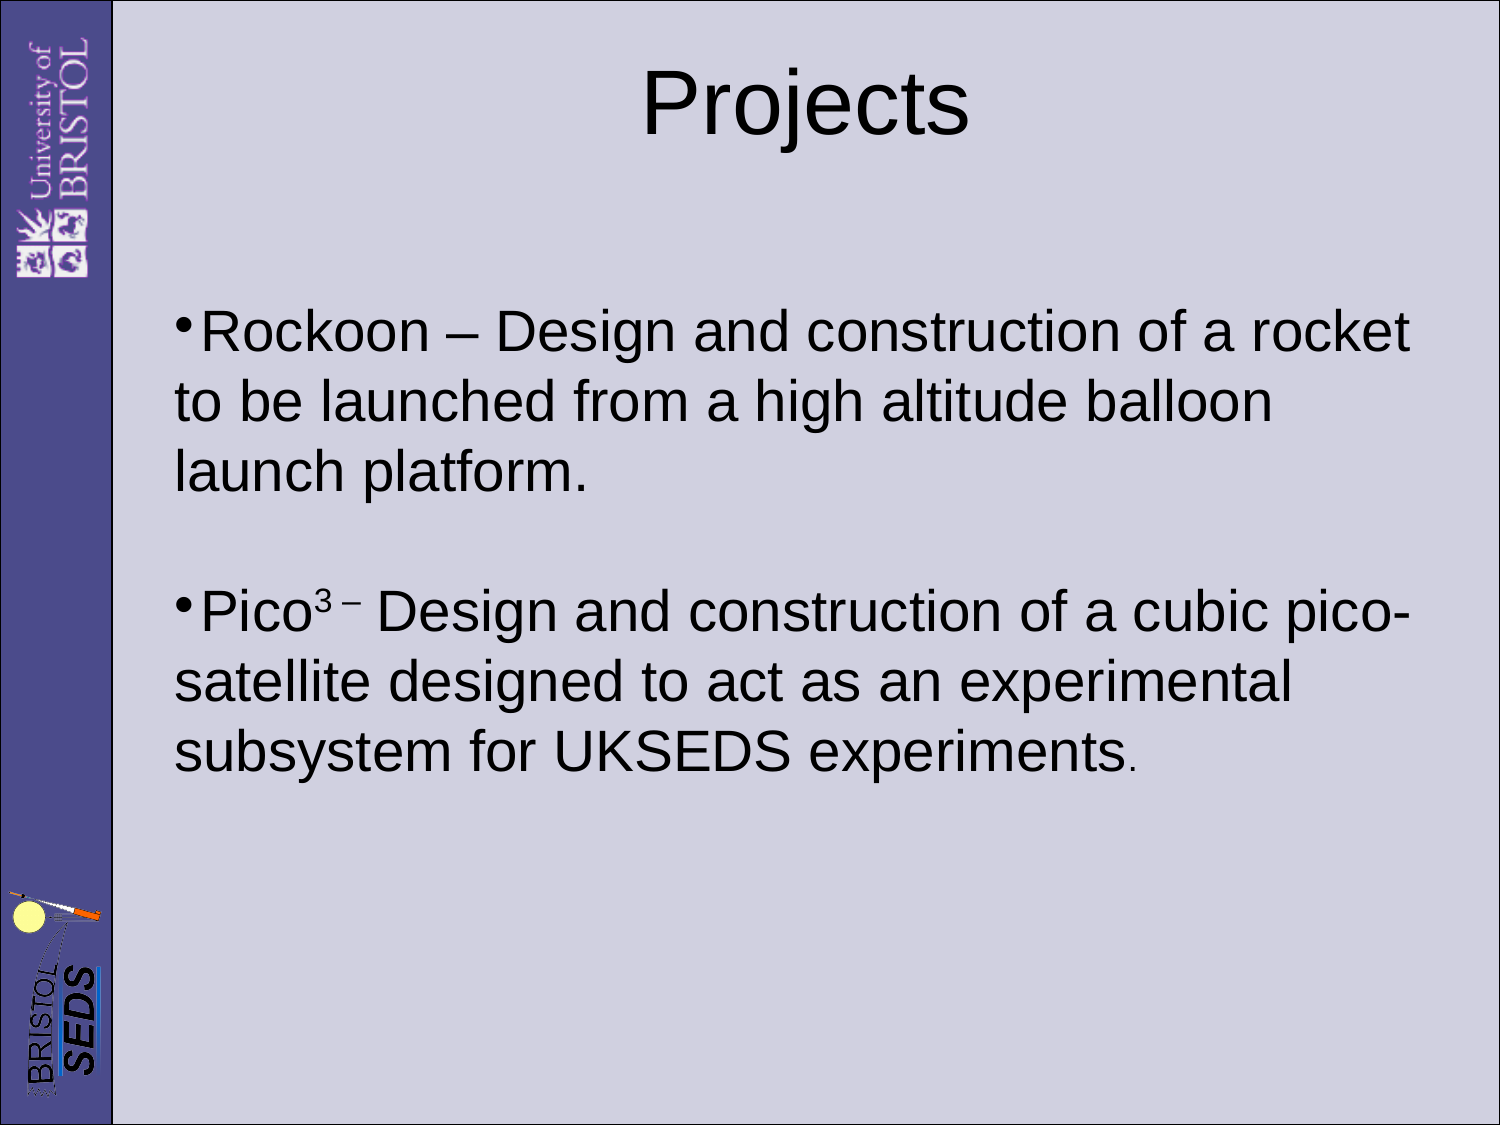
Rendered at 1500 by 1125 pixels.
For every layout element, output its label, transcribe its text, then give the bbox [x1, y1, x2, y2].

text_box Rockoon – Design and construction of a rocket to be launched from a high altitude balloon launch platform. Pico3 – Design and construction of a cubic pico-satellite designed to act as an experimental subsystem for UKSEDS experiments. [159, 286, 1477, 1125]
picture [0, 0, 113, 315]
text_box Projects [626, 35, 981, 191]
picture [5, 888, 103, 1099]
